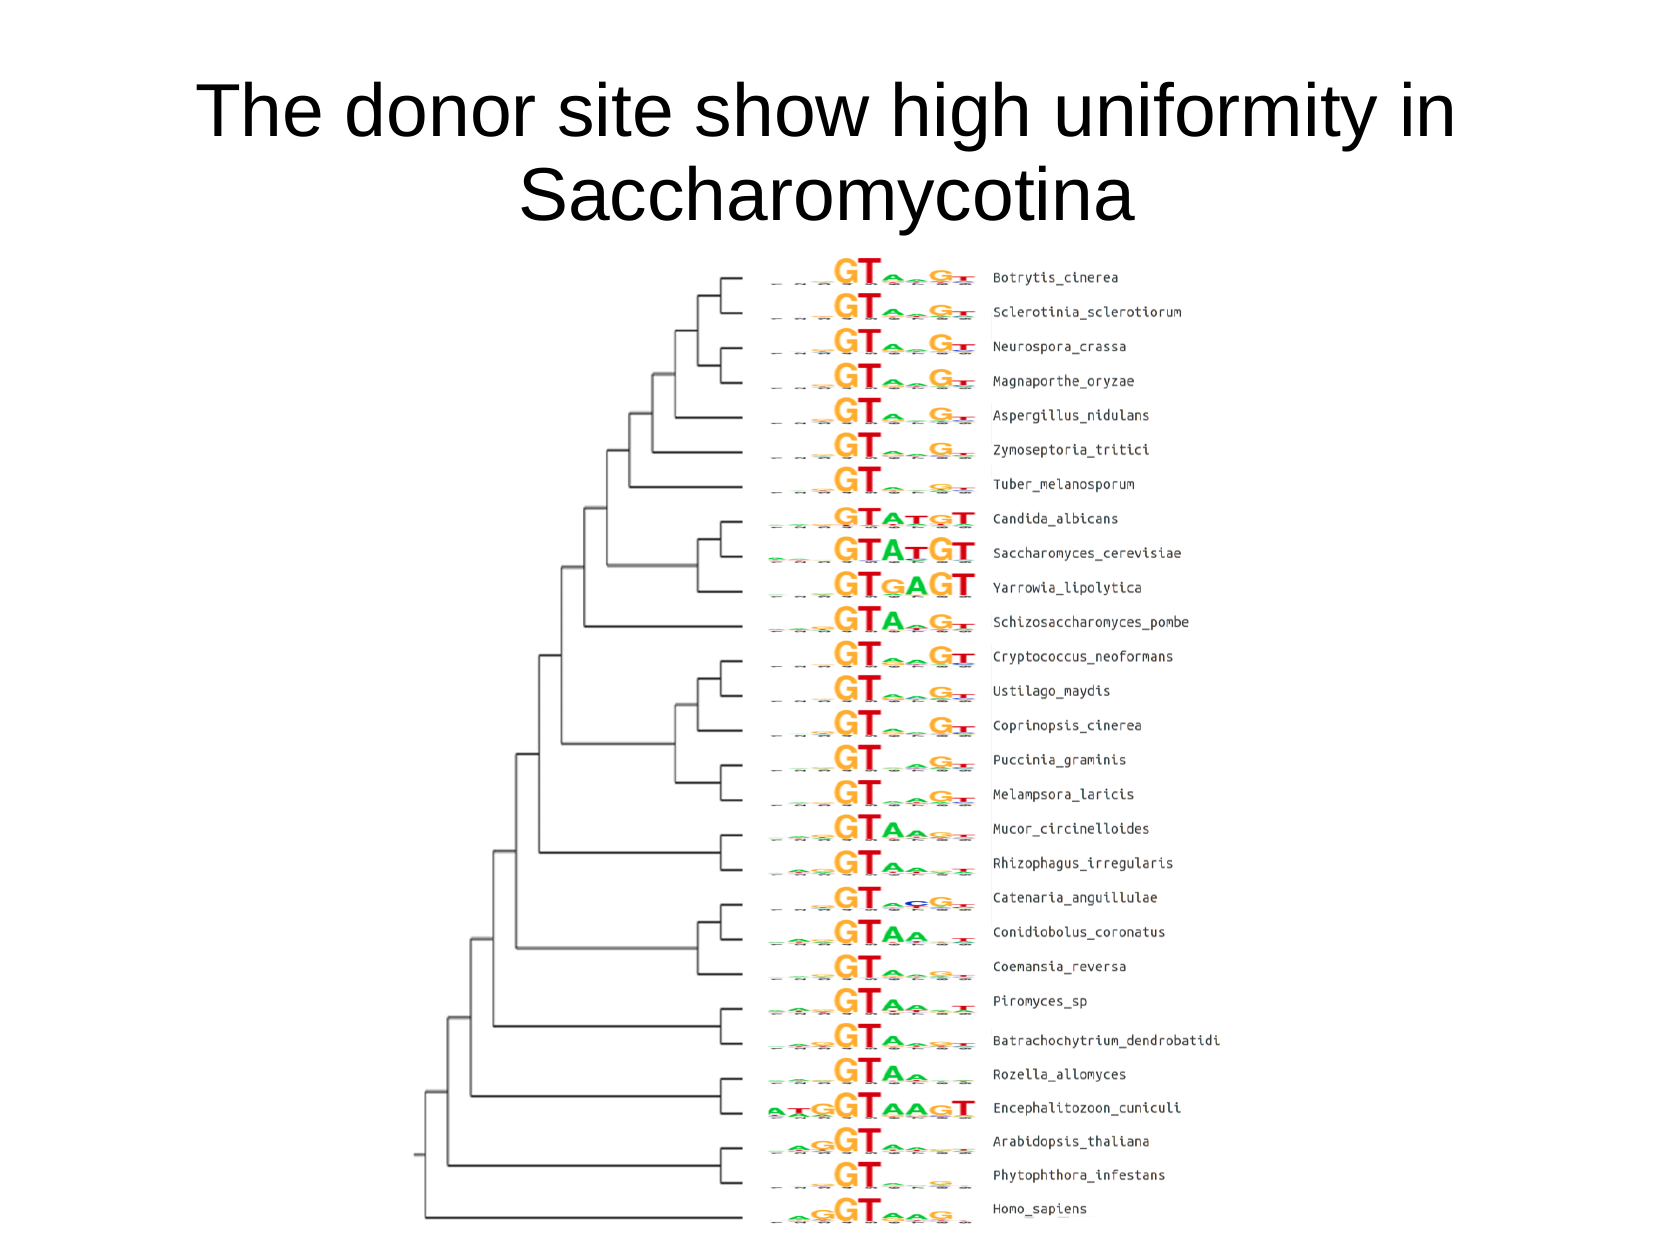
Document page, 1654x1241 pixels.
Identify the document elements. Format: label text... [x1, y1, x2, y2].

picture [405, 256, 1276, 1231]
title The donor site show high uniformity in Saccharomycotina [82, 49, 1571, 257]
